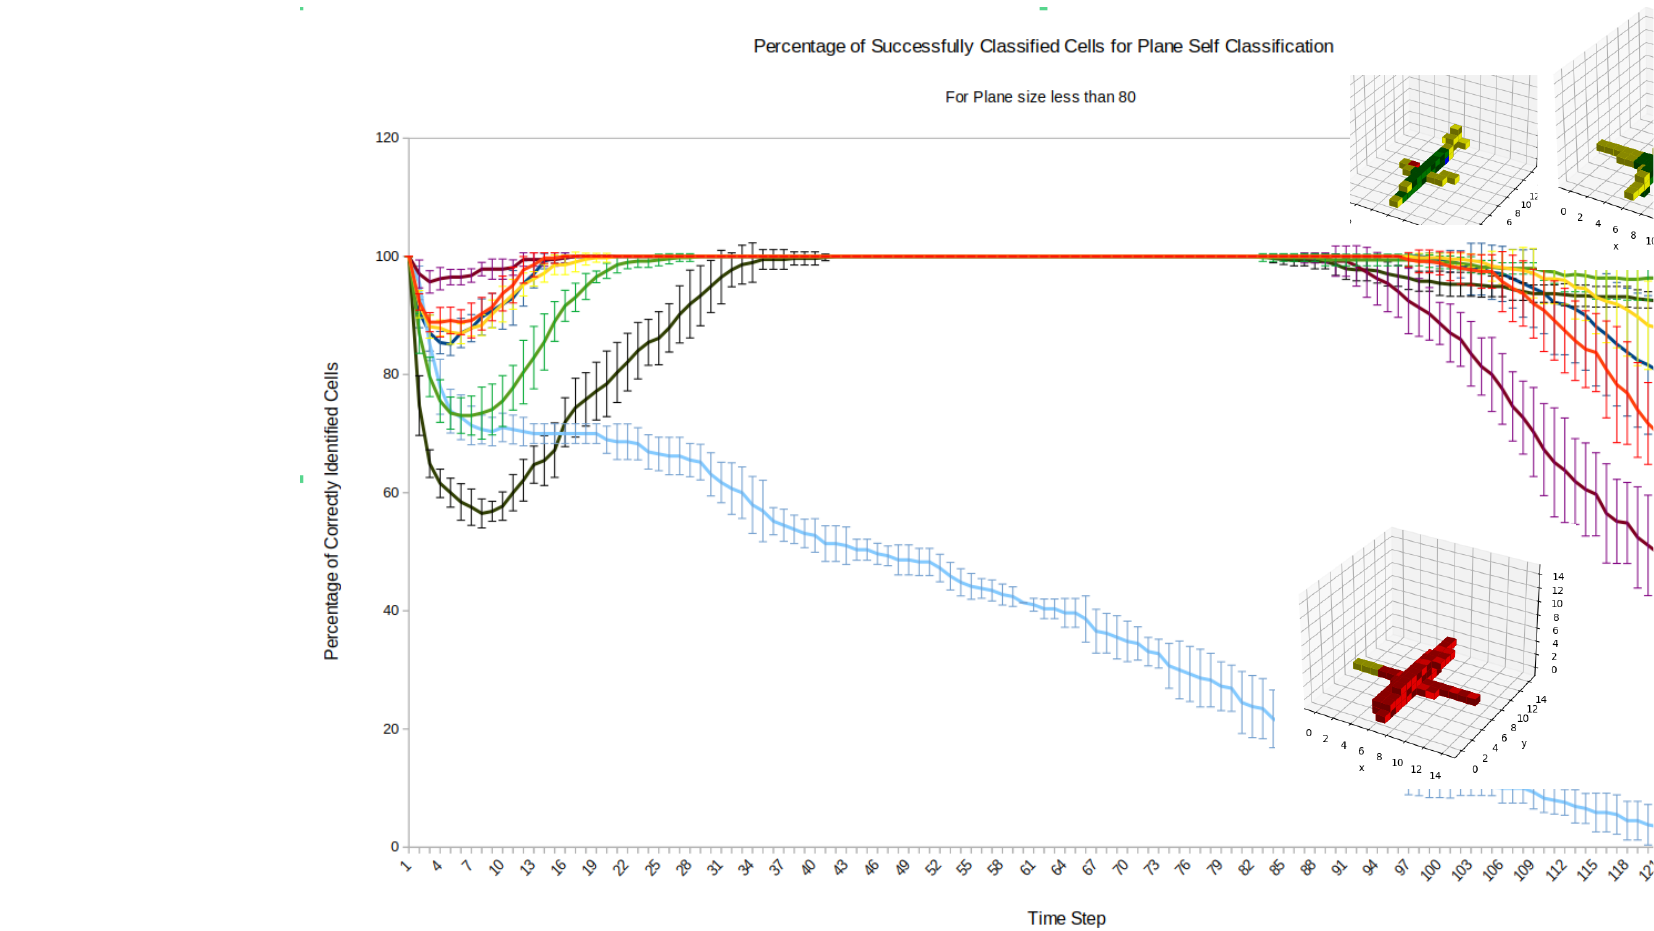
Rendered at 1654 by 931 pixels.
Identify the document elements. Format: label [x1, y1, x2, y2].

picture [300, 7, 1654, 931]
